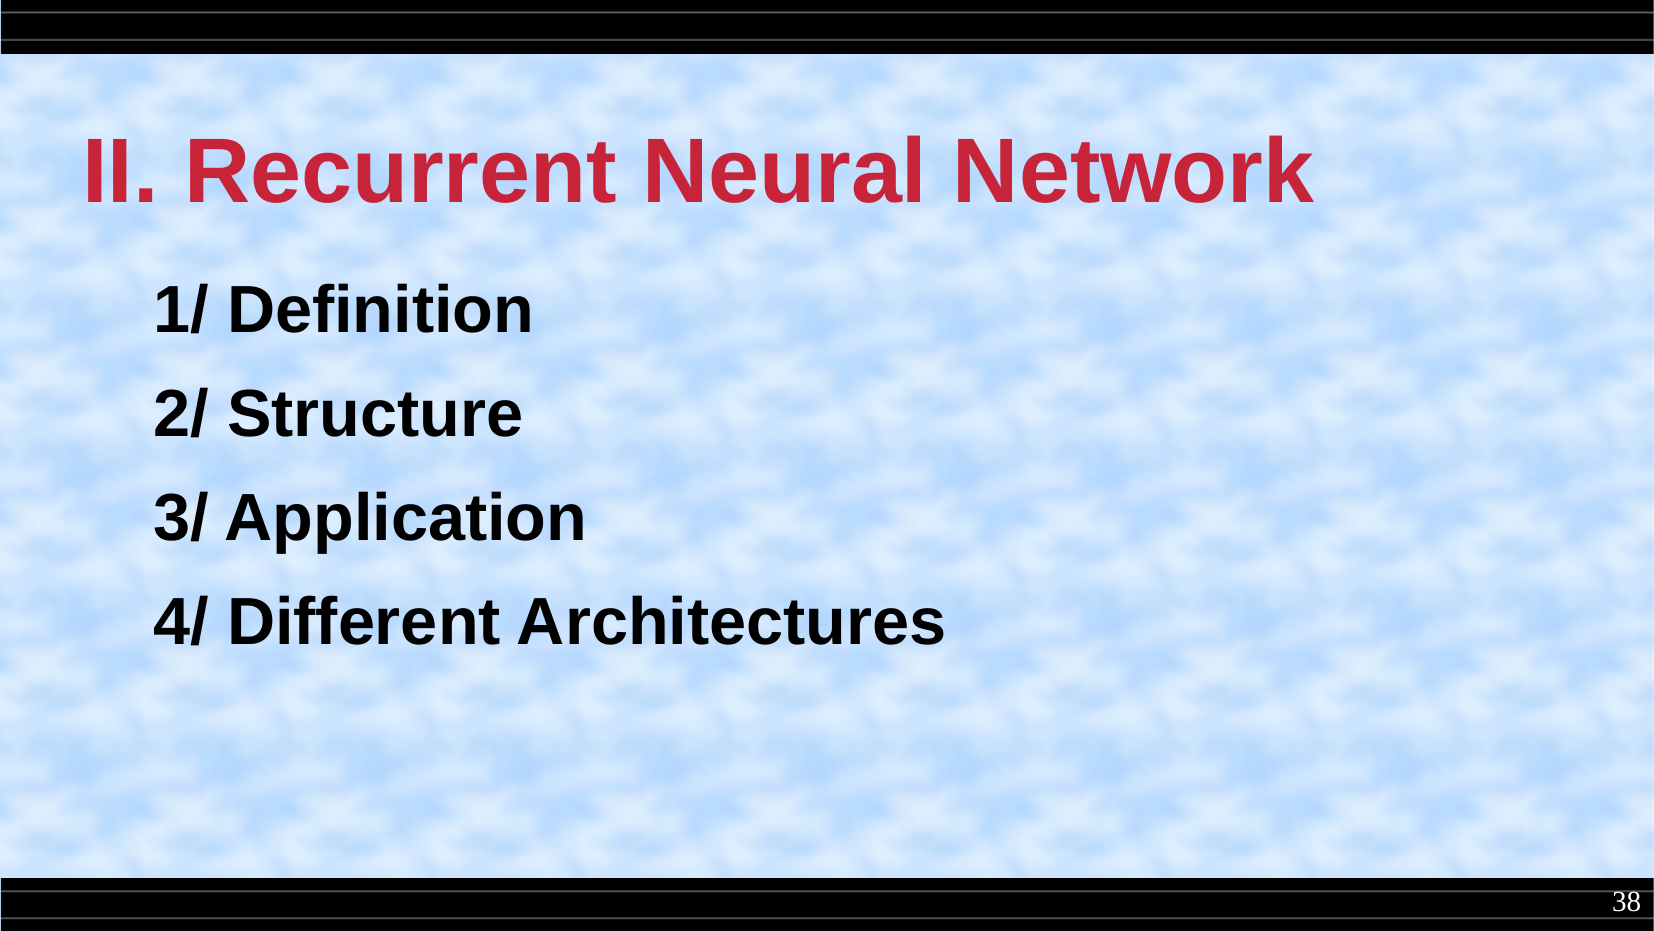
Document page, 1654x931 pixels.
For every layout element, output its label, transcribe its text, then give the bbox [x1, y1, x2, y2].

picture [0, 0, 1654, 931]
list 1/ Definition 2/ Structure 3/ Application 4/ Different Architectures [82, 271, 1571, 757]
title II. Recurrent Neural Network [82, 92, 1571, 248]
